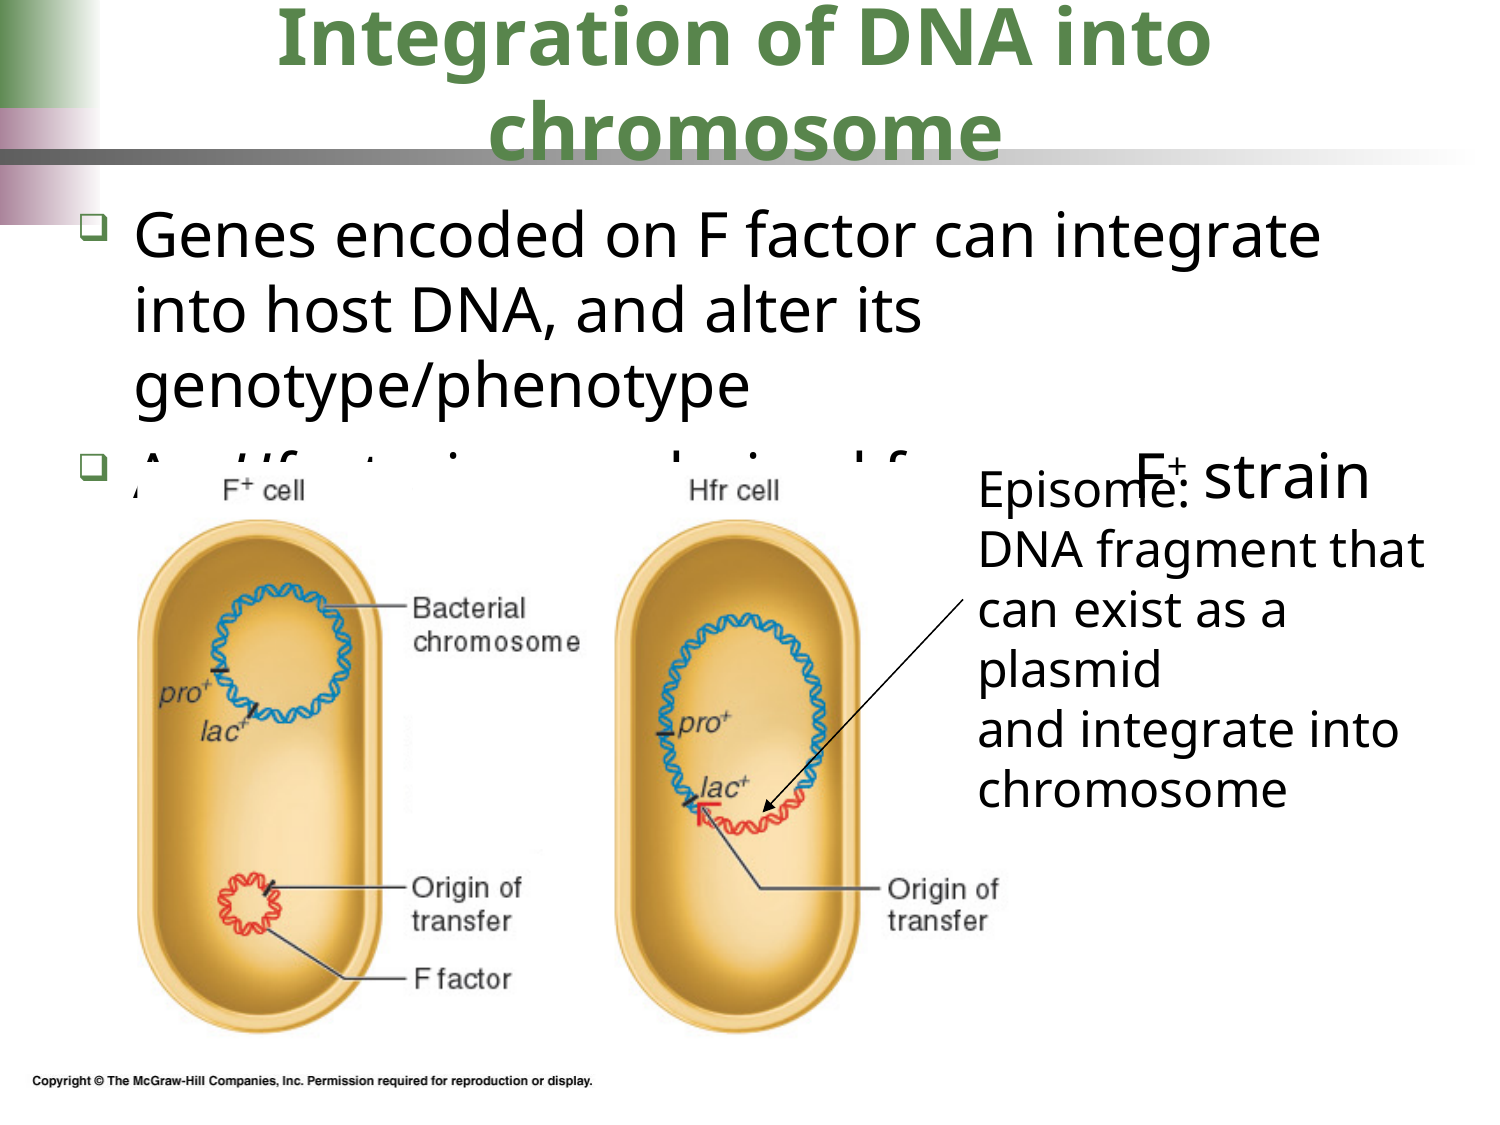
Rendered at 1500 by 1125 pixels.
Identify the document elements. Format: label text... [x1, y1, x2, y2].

picture [137, 462, 1126, 1051]
picture [24, 1074, 601, 1088]
text_box Episome: DNA fragment that can exist as a plasmid and integrate into chromosome [962, 449, 1450, 826]
title Integration of DNA into chromosome [133, 24, 1359, 138]
list Genes encoded on F factor can integrate into host DNA, and alter its genotype/phenotype An Hfr strain was derived from an F+ strain [62, 187, 1463, 1075]
